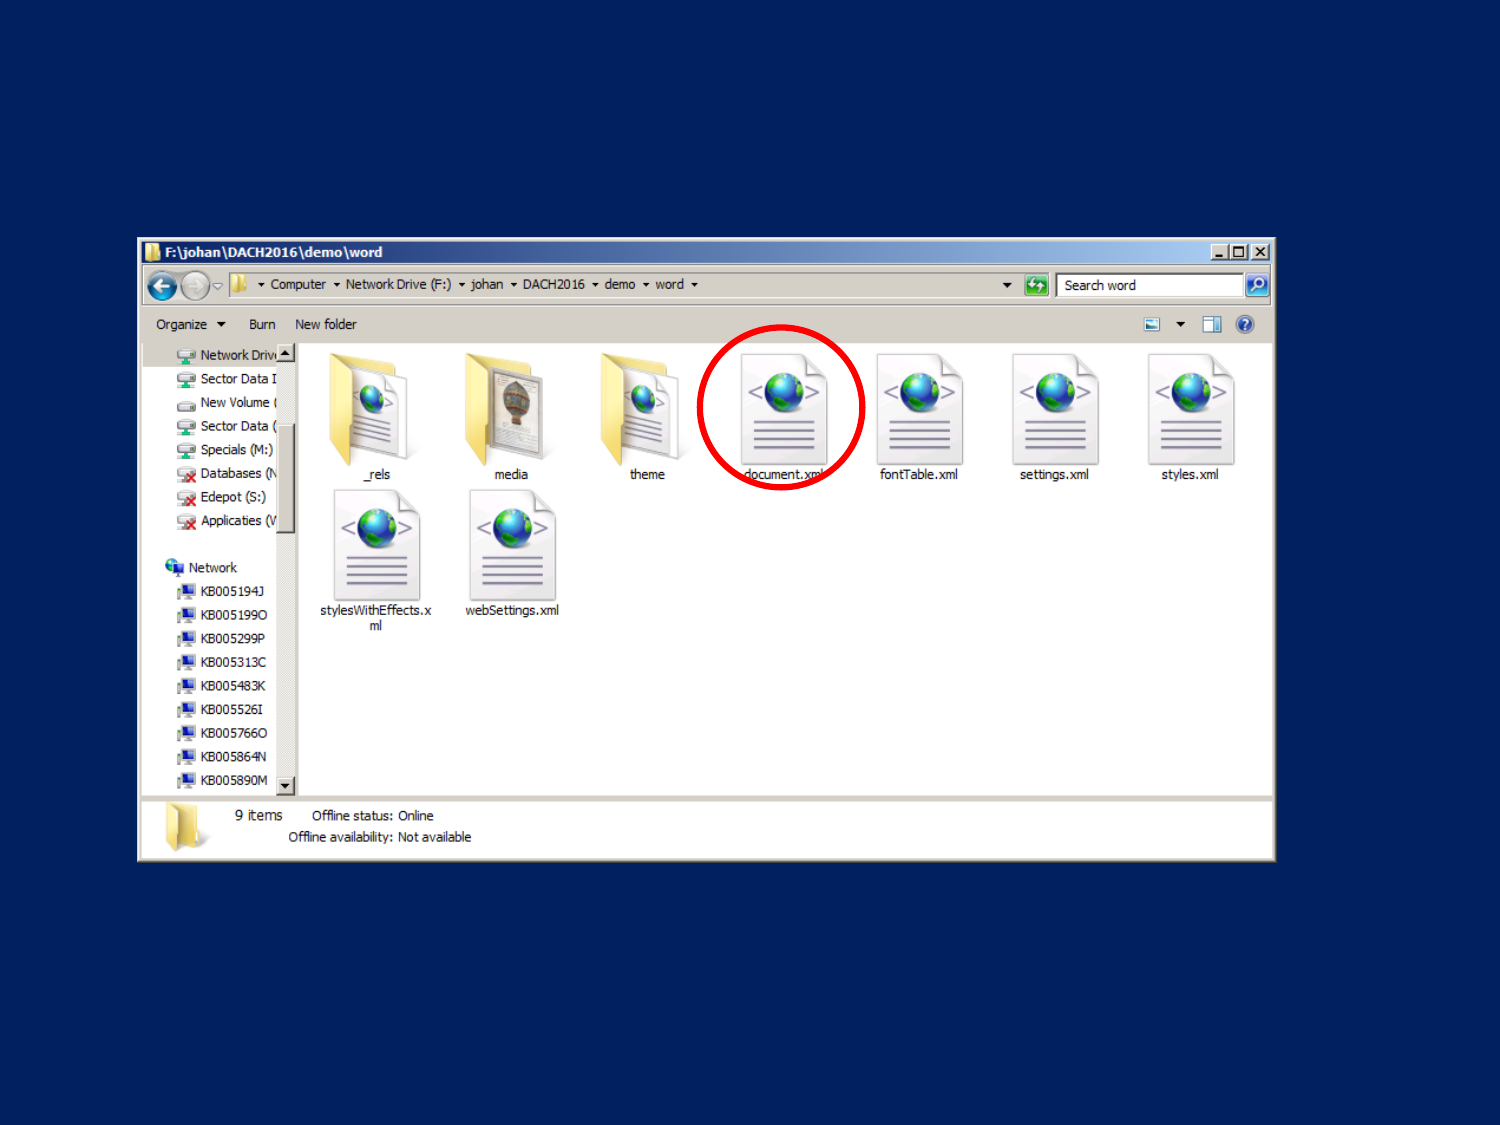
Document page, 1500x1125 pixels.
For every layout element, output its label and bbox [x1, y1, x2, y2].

picture [137, 237, 1277, 863]
